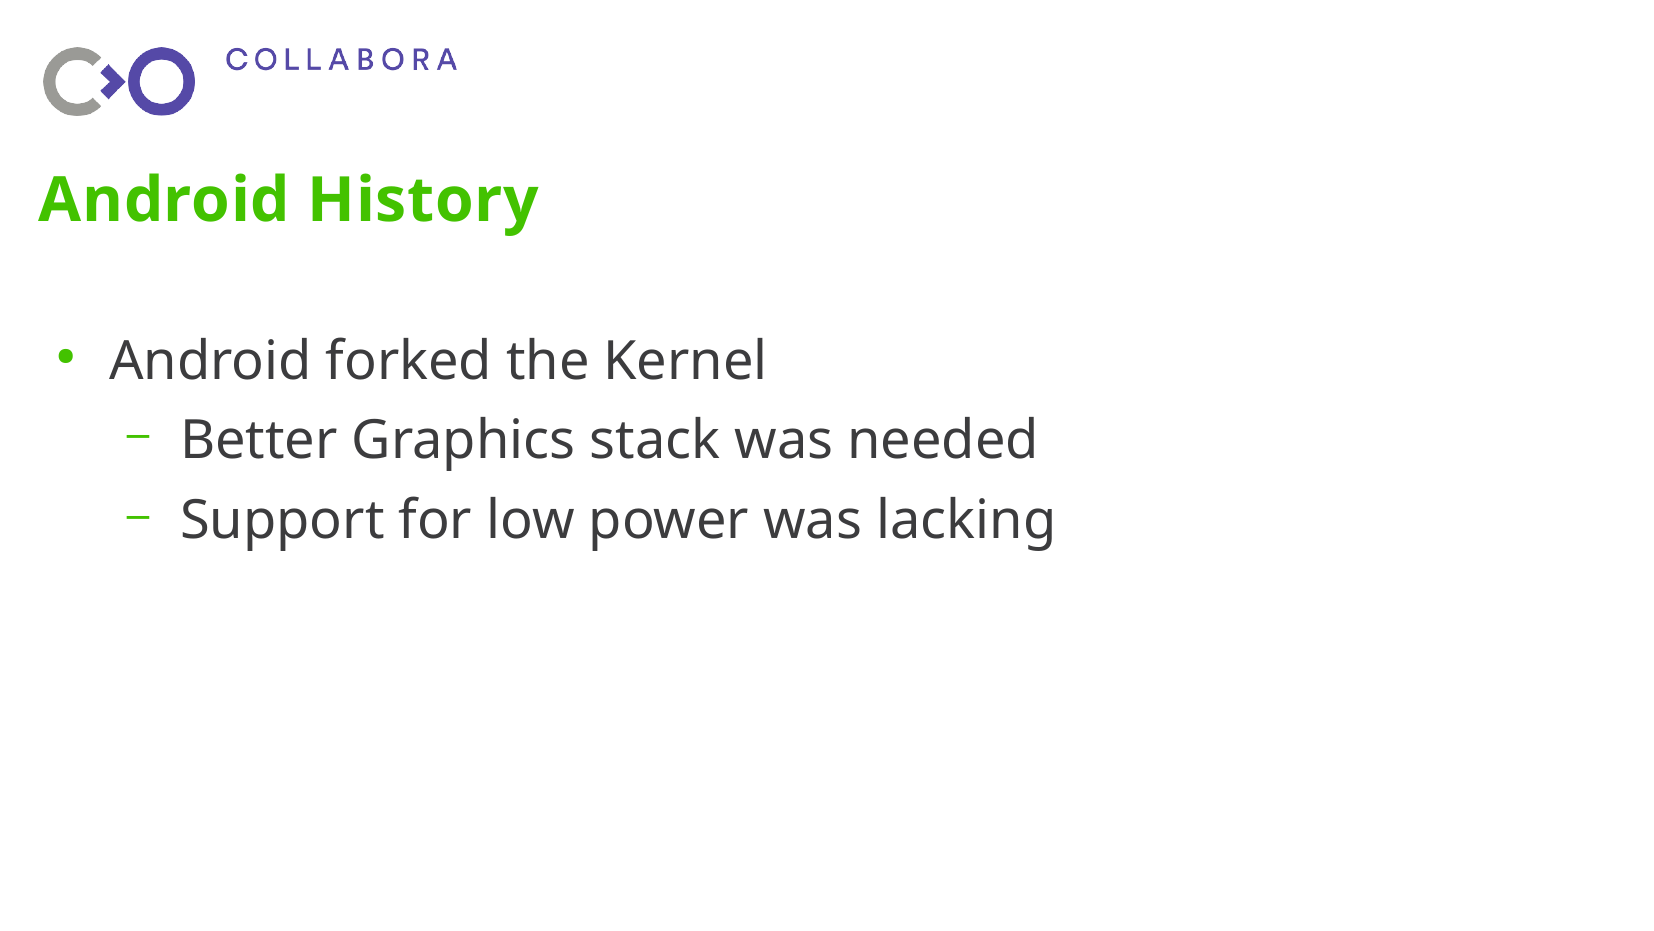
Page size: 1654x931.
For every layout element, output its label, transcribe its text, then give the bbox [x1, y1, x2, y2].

list Android forked the Kernel Better Graphics stack was needed Support for low power was lacking [38, 325, 1614, 581]
picture [43, 47, 457, 116]
title Android History [38, 159, 1614, 216]
